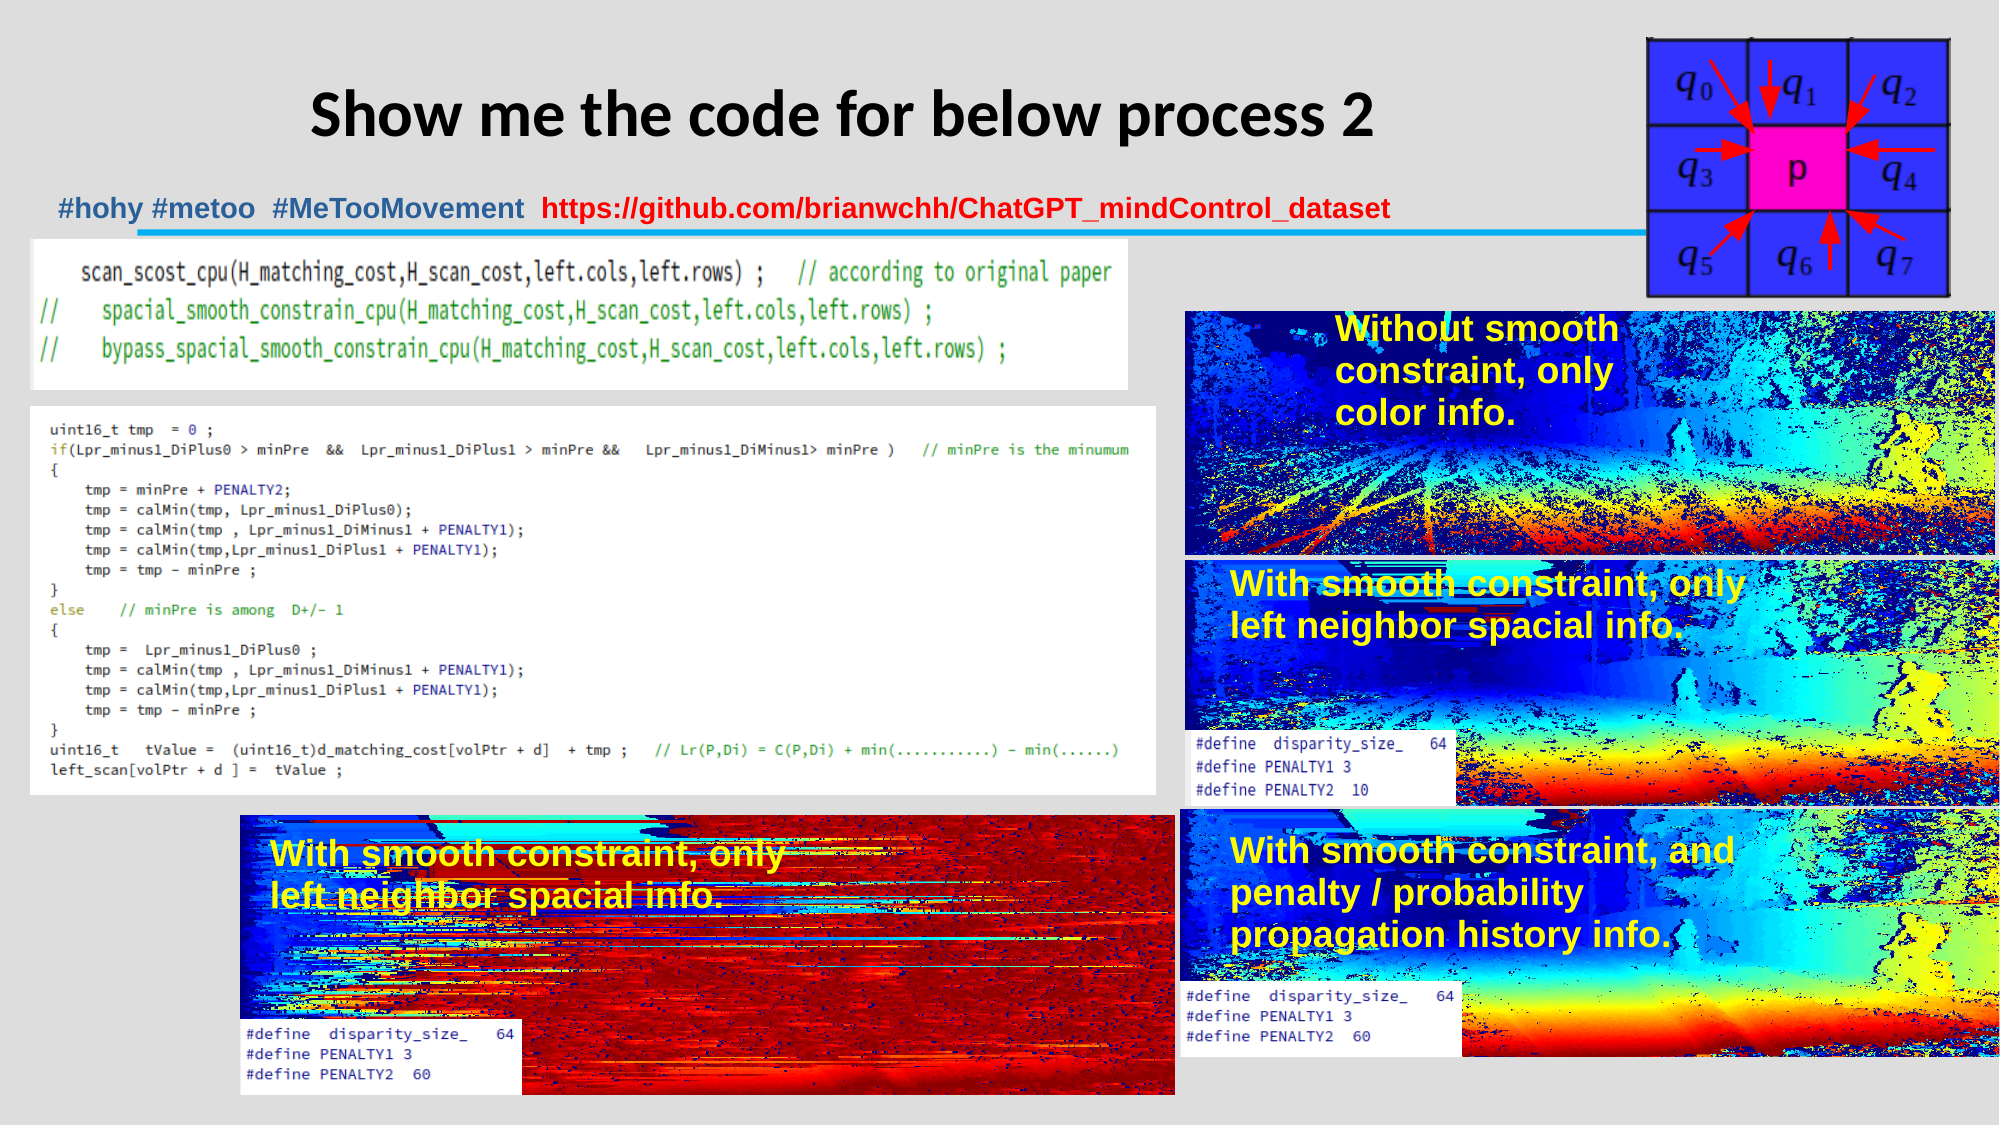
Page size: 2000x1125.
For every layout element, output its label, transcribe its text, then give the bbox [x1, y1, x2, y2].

picture [1711, 360, 1719, 371]
text_box With smooth constraint, only left neighbor spacial info. [255, 825, 841, 1008]
picture [1711, 340, 1720, 353]
picture [1180, 809, 2000, 1057]
picture [1760, 812, 1785, 822]
picture [1185, 560, 2000, 806]
text_box Show me the code for below process 2 [302, 62, 1384, 158]
picture [1698, 814, 1712, 822]
text_box With smooth constraint, only left neighbor spacial info. [1215, 554, 1801, 738]
picture [30, 406, 1156, 796]
picture [30, 239, 1128, 390]
text_box #hohy #metoo #MeTooMovement https://github.com/brianwchh/ChatGPT_mindControl_dataset [0, 184, 1646, 233]
picture [1749, 311, 1760, 335]
text_box With smooth constraint, and penalty / probability propagation history info. [1215, 822, 1801, 1006]
picture [1741, 446, 1751, 457]
picture [1646, 37, 1951, 300]
picture [240, 815, 1175, 1096]
picture [1185, 311, 1995, 555]
picture [1724, 436, 1732, 456]
text_box Without smooth constraint, only color info. [1320, 299, 1711, 441]
